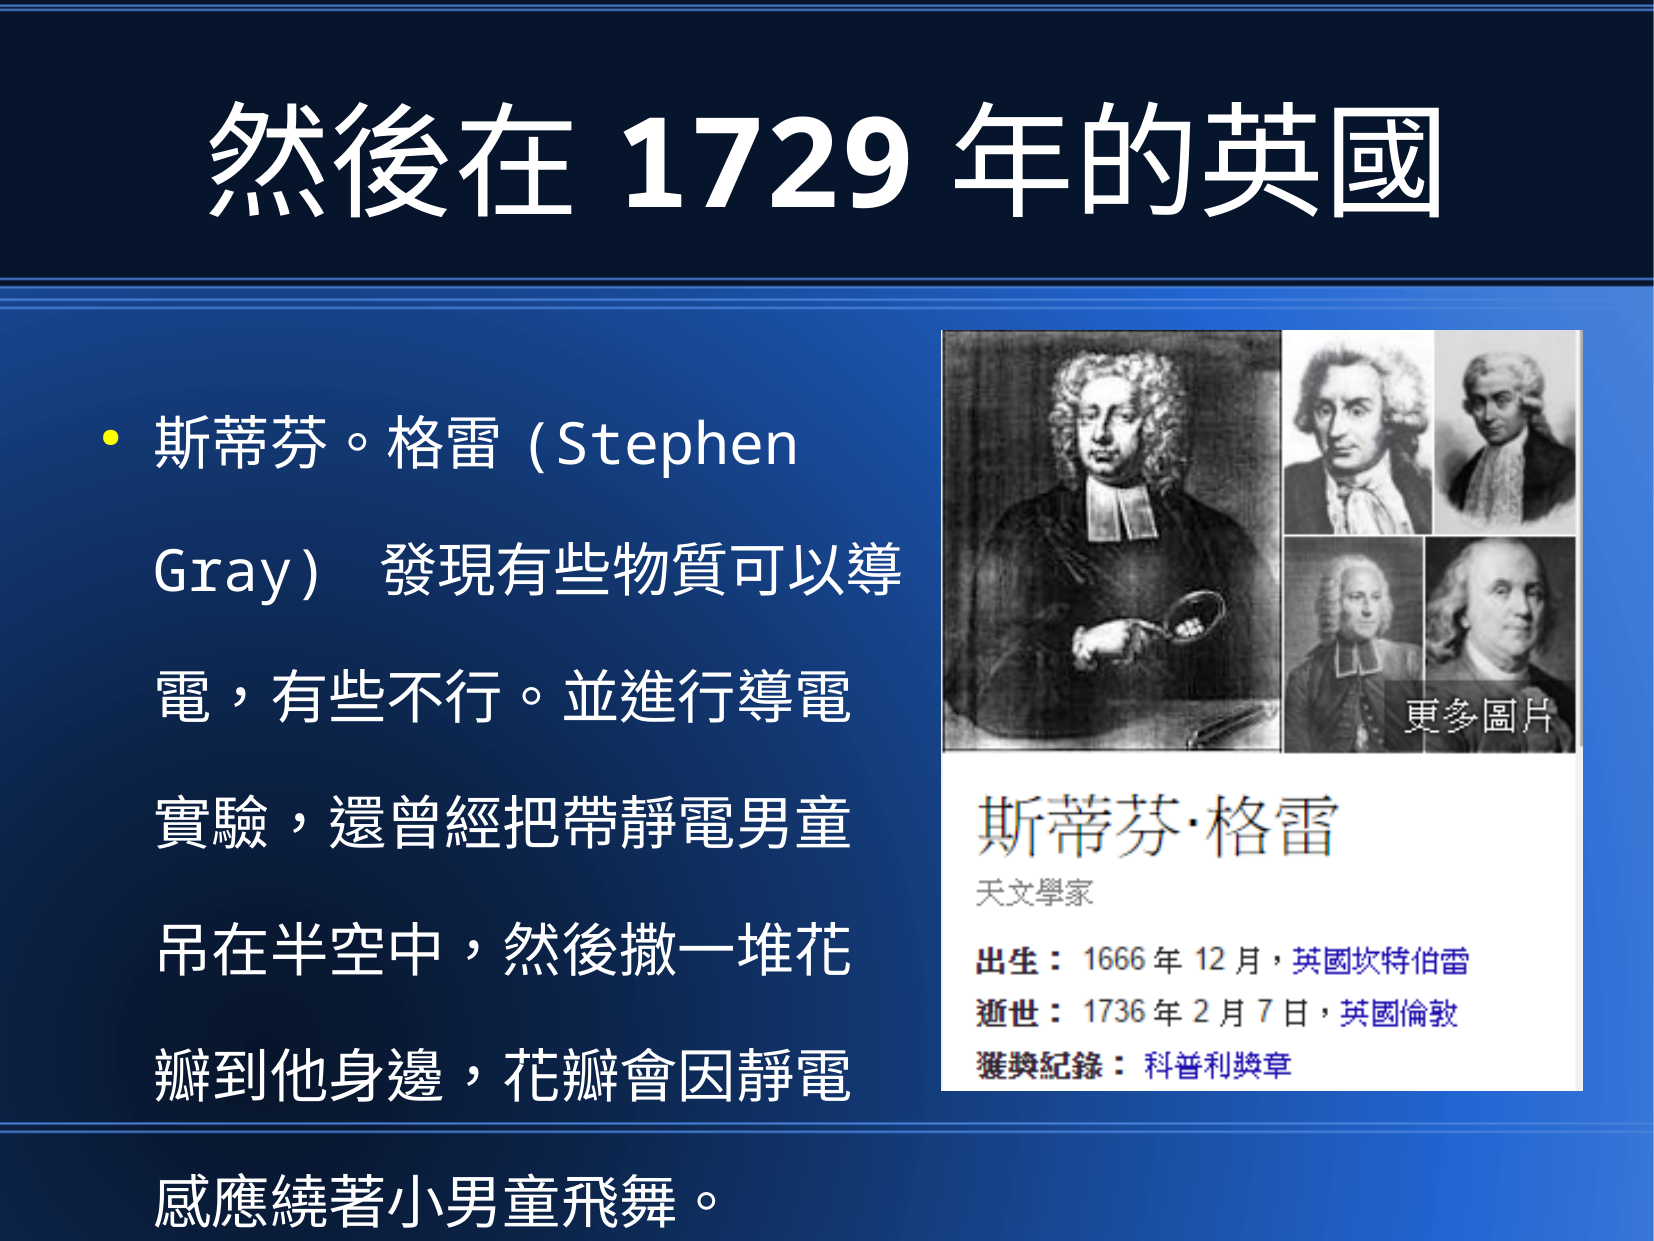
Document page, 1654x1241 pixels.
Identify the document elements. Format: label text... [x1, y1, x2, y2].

title 然後在1729年的英國 [82, 49, 1571, 257]
picture [0, 0, 1654, 1241]
list 斯蒂芬。格雷(Stephen Gray) 發現有些物質可以導電，有些不行。並進行導電實驗，還曾經把帶靜電男童吊在半空中，然後撒一堆花瓣到他身邊，花瓣會因靜電感應繞著小男童飛舞。 [82, 355, 910, 1241]
